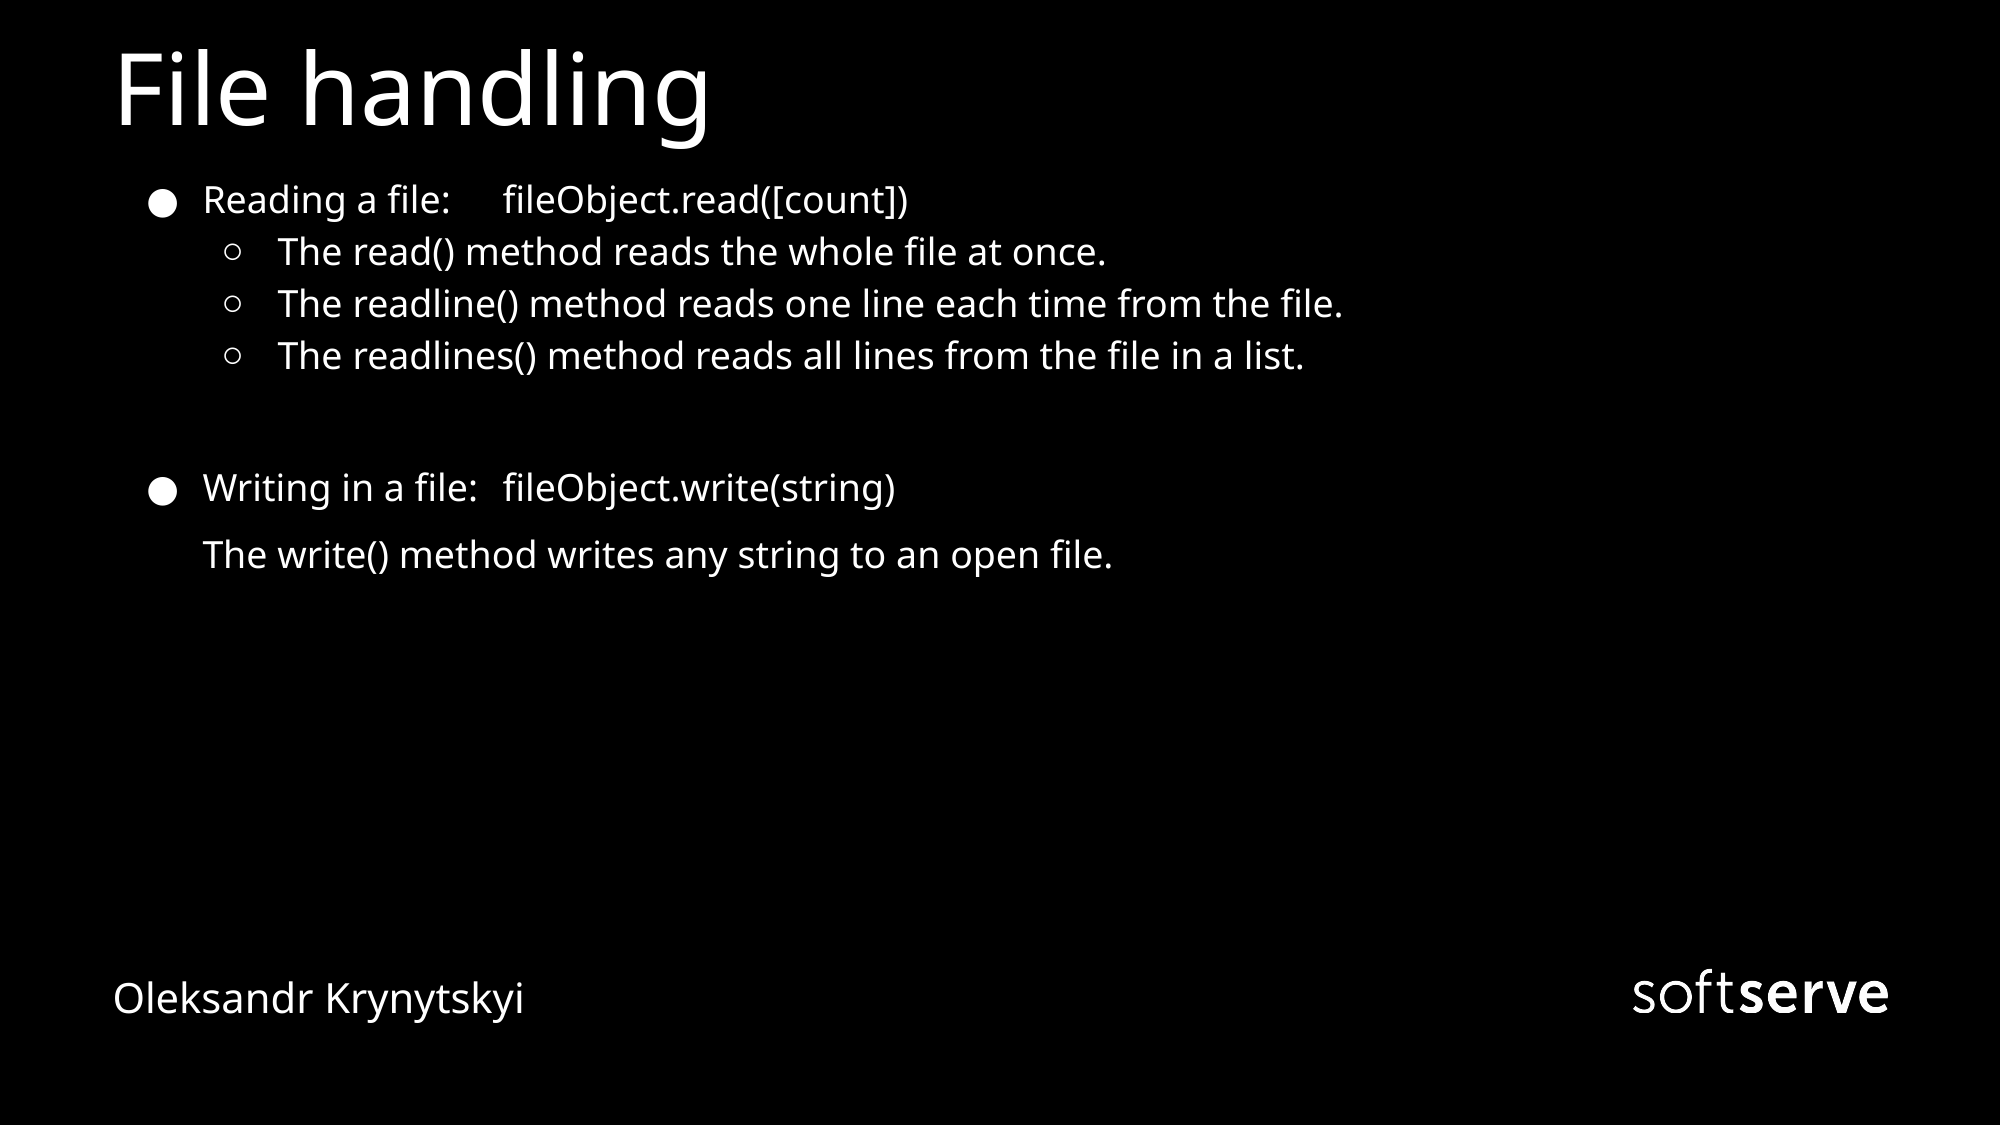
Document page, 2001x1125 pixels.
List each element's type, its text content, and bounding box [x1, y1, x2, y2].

title File handling [112, 33, 1888, 154]
text_box Reading a file: fileObject.read([count]) The read() method reads the whole file at once. The readline() method reads one line each time from the file. The readlines() method reads all lines from the file in a list. Writing in a file: fileObject.write(string) The write() method writes any string to an open file. [112, 154, 1888, 939]
list Oleksandr Krynytskyi [112, 970, 682, 1019]
picture [1633, 968, 1888, 1013]
